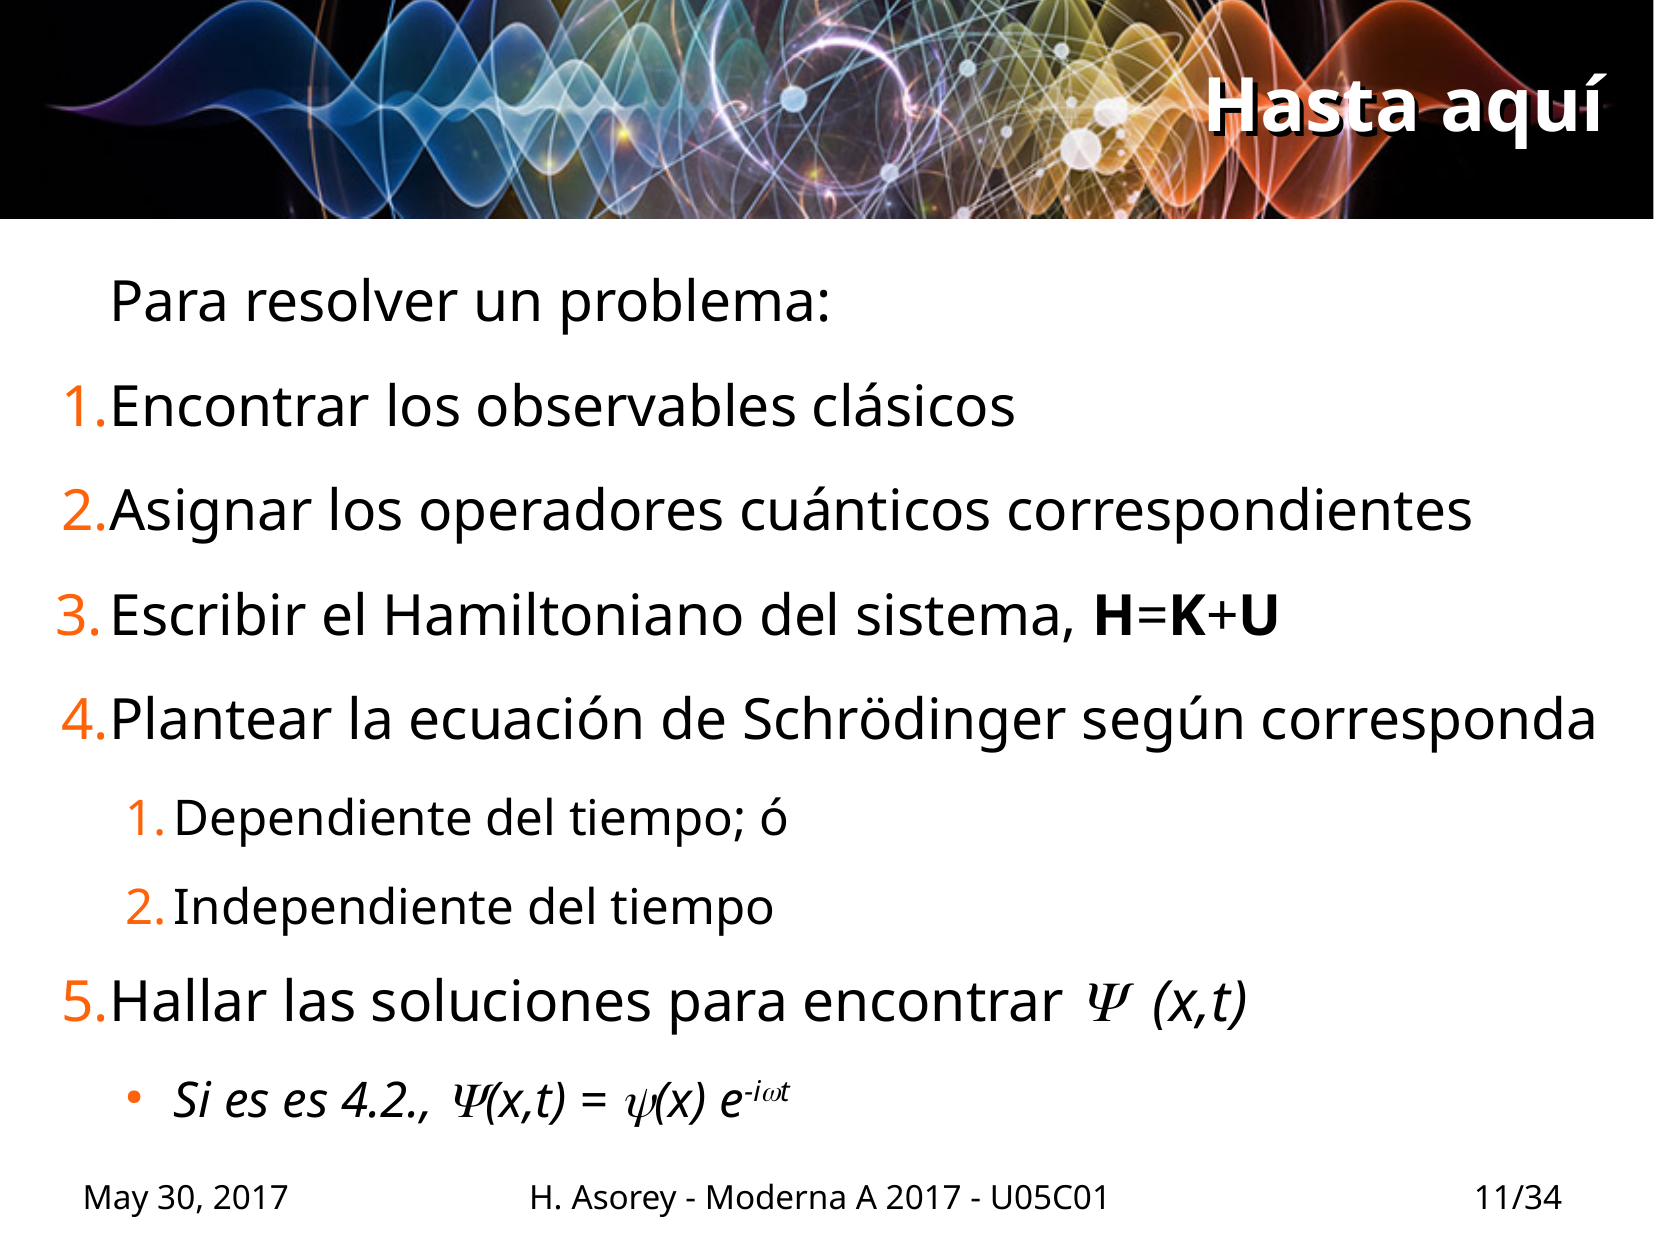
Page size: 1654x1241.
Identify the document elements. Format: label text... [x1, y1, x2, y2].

title Hasta aquí [45, 15, 1606, 191]
list Para resolver un problema: Encontrar los observables clásicos Asignar los operadores cuánticos correspondientes Escribir el Hamiltoniano del sistema, H=K+U Plantear la ecuación de Schrödinger según corresponda Dependiente del tiempo; ó Independiente del tiempo Hallar las soluciones para encontrar Y (x,t) Si es es 4.2., Y(x,t) = y(x) e-iwt [45, 260, 1606, 1161]
picture [0, 0, 1654, 219]
